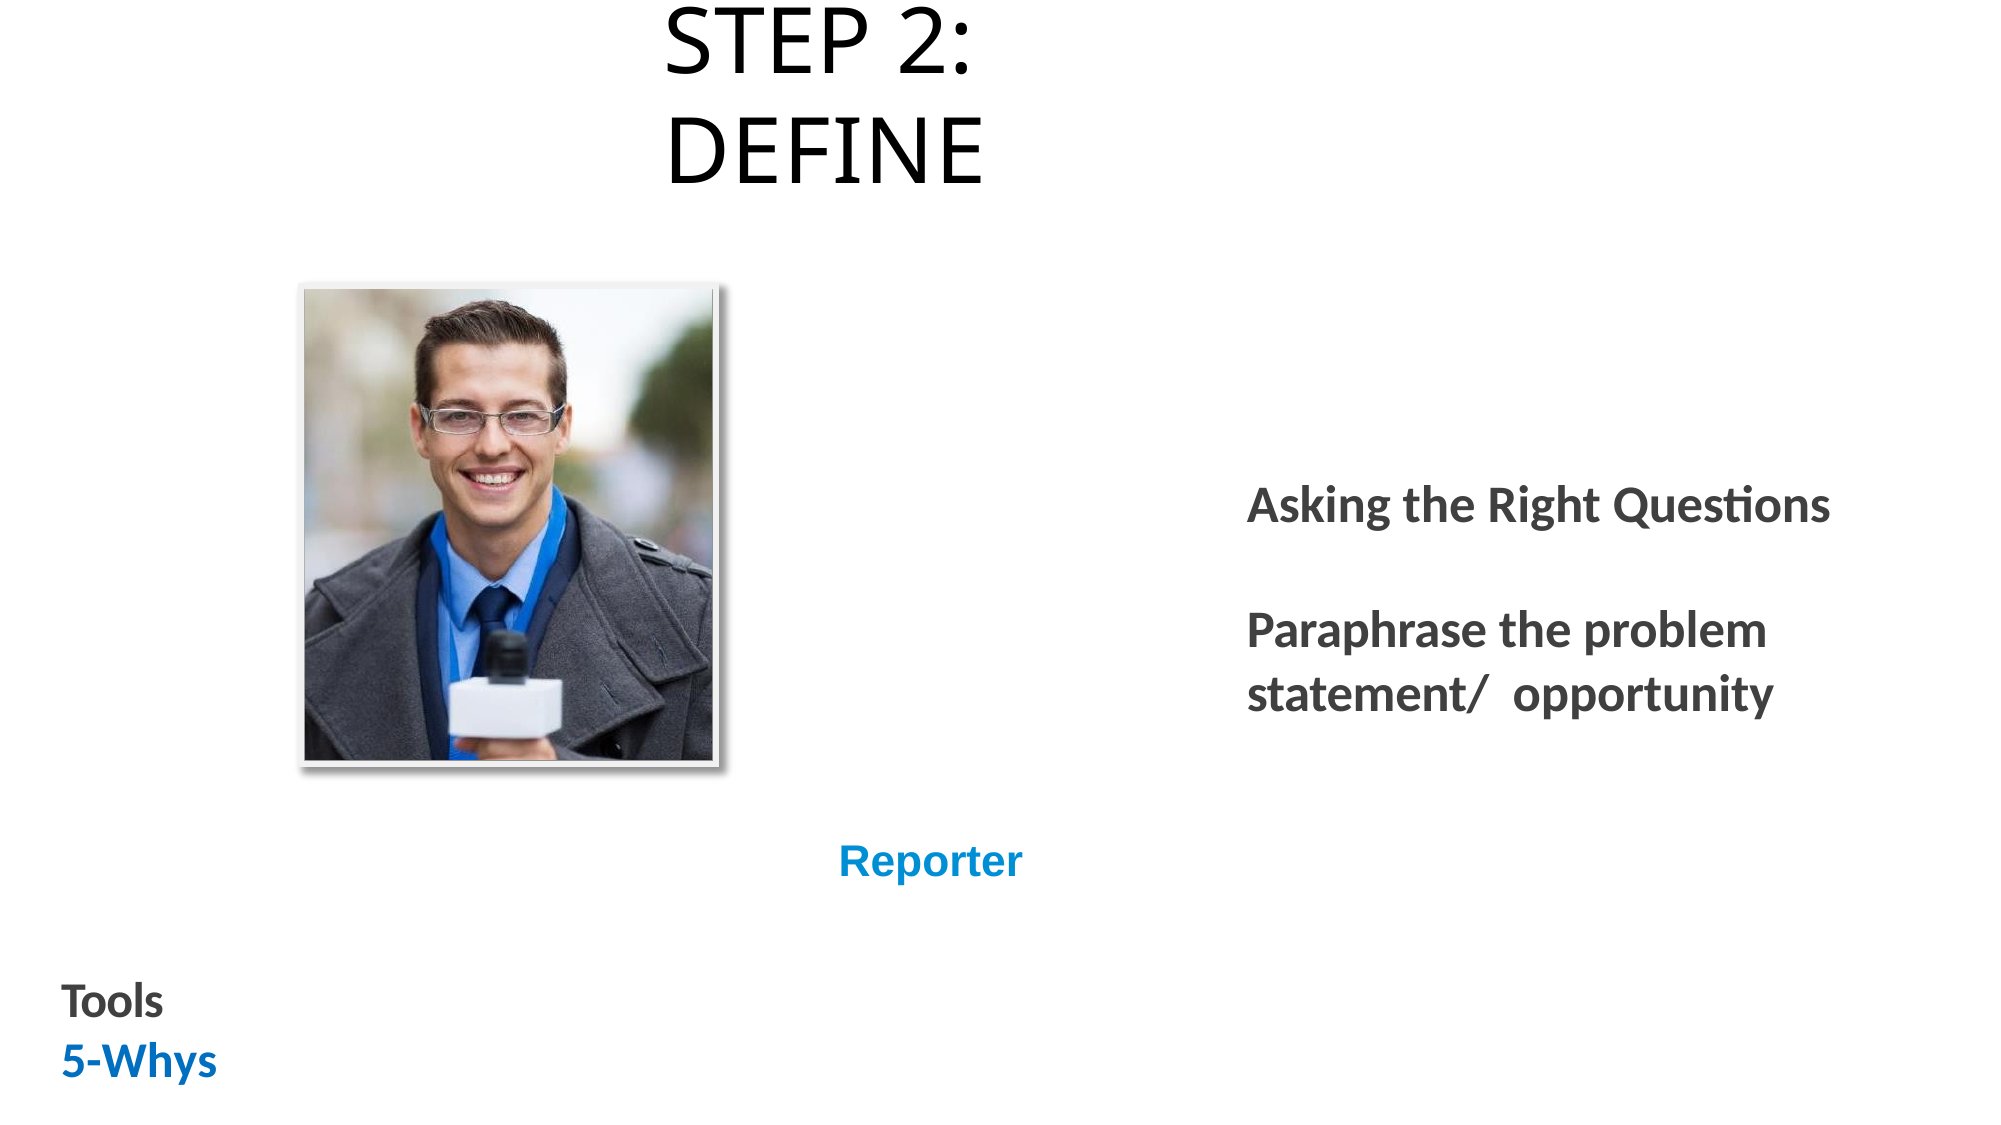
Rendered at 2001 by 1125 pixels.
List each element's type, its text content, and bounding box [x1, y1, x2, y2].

title STEP 2: DEFINE [660, 33, 1274, 148]
text_box [293, 278, 736, 784]
text_box Tools 5-Whys [58, 964, 422, 1089]
text_box Asking the Right Questions Paraphrase the problem statement/ opportunity Reporter [835, 466, 1943, 889]
